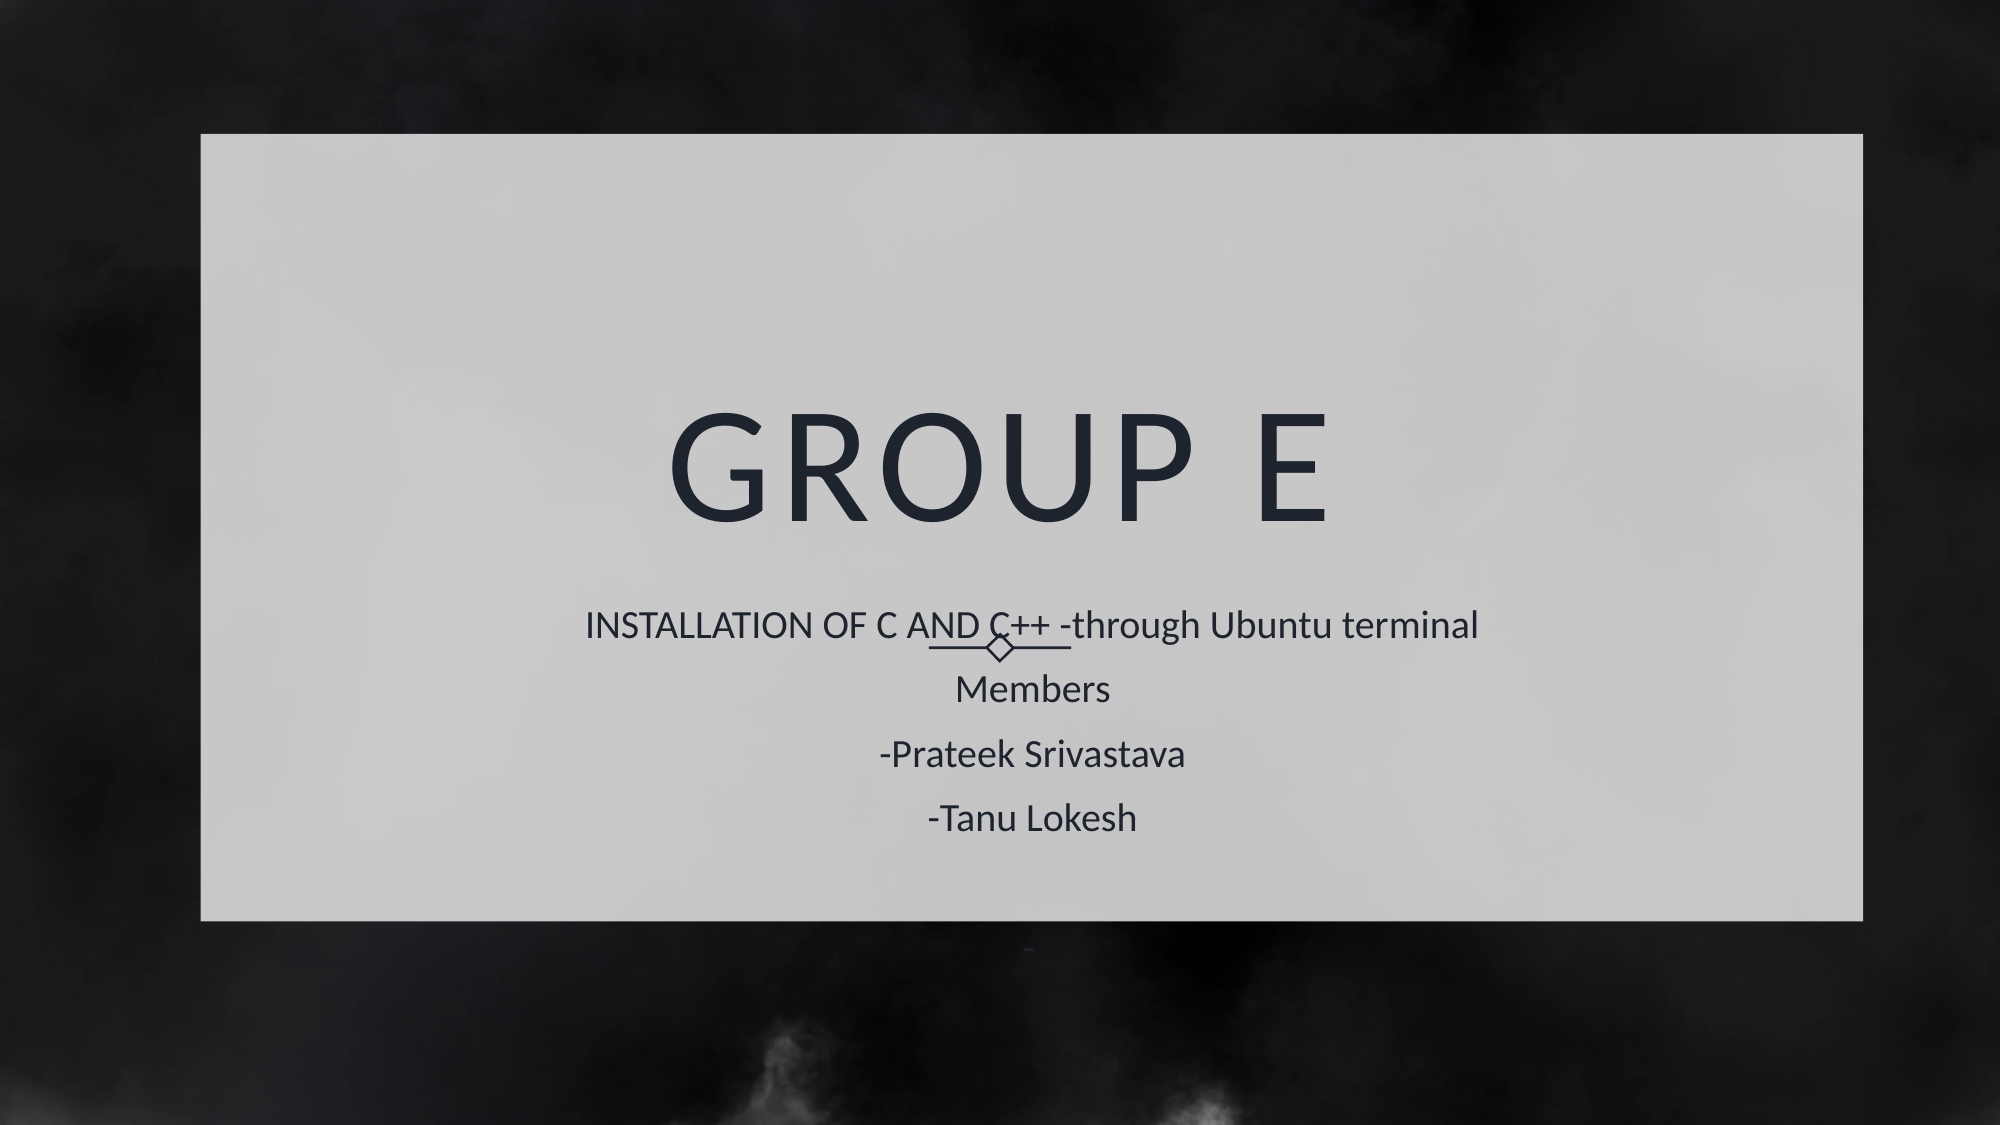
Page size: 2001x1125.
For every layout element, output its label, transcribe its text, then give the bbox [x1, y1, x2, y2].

text_box [0, 0, 2000, 1125]
title GROUP E [416, 318, 1584, 563]
subtitle INSTALLATION OF C AND C++ -through Ubuntu terminal Members -Prateek Srivastava -Tanu Lokesh - [507, 590, 1558, 980]
